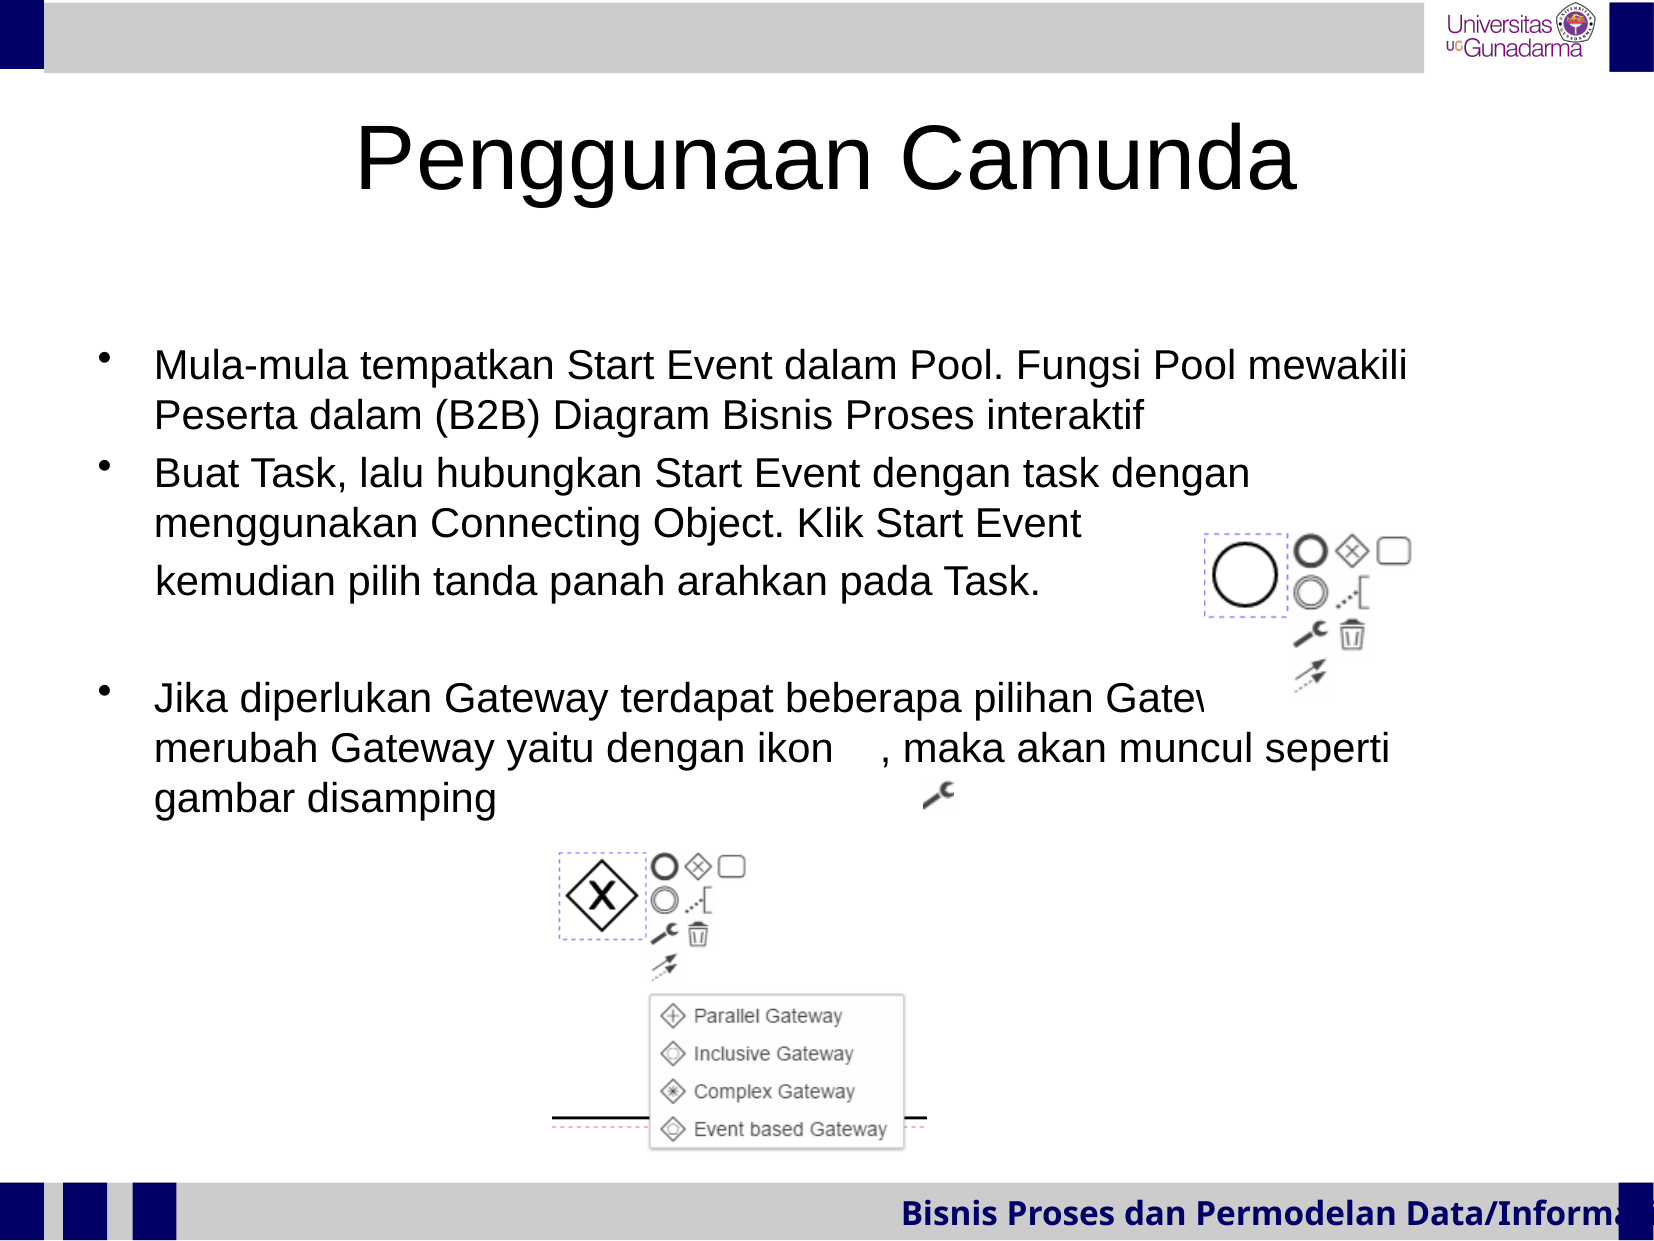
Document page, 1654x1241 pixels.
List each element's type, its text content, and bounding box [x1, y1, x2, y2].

picture [1437, 2, 1610, 62]
list Mula-mula tempatkan Start Event dalam Pool. Fungsi Pool mewakili Peserta dalam (B2B) Diagram Bisnis Proses interaktif Buat Task, lalu hubungkan Start Event dengan task dengan menggunakan Connecting Object. Klik Start Event kemudian pilih tanda panah arahkan pada Task. Jika diperlukan Gateway terdapat beberapa pilihan Gateway, cara merubah Gateway yaitu dengan ikon , maka akan muncul seperti gambar disamping [82, 330, 1540, 1117]
picture [923, 779, 954, 815]
picture [1204, 518, 1427, 722]
picture [552, 844, 927, 1160]
title Penggunaan Camunda [82, 49, 1571, 257]
